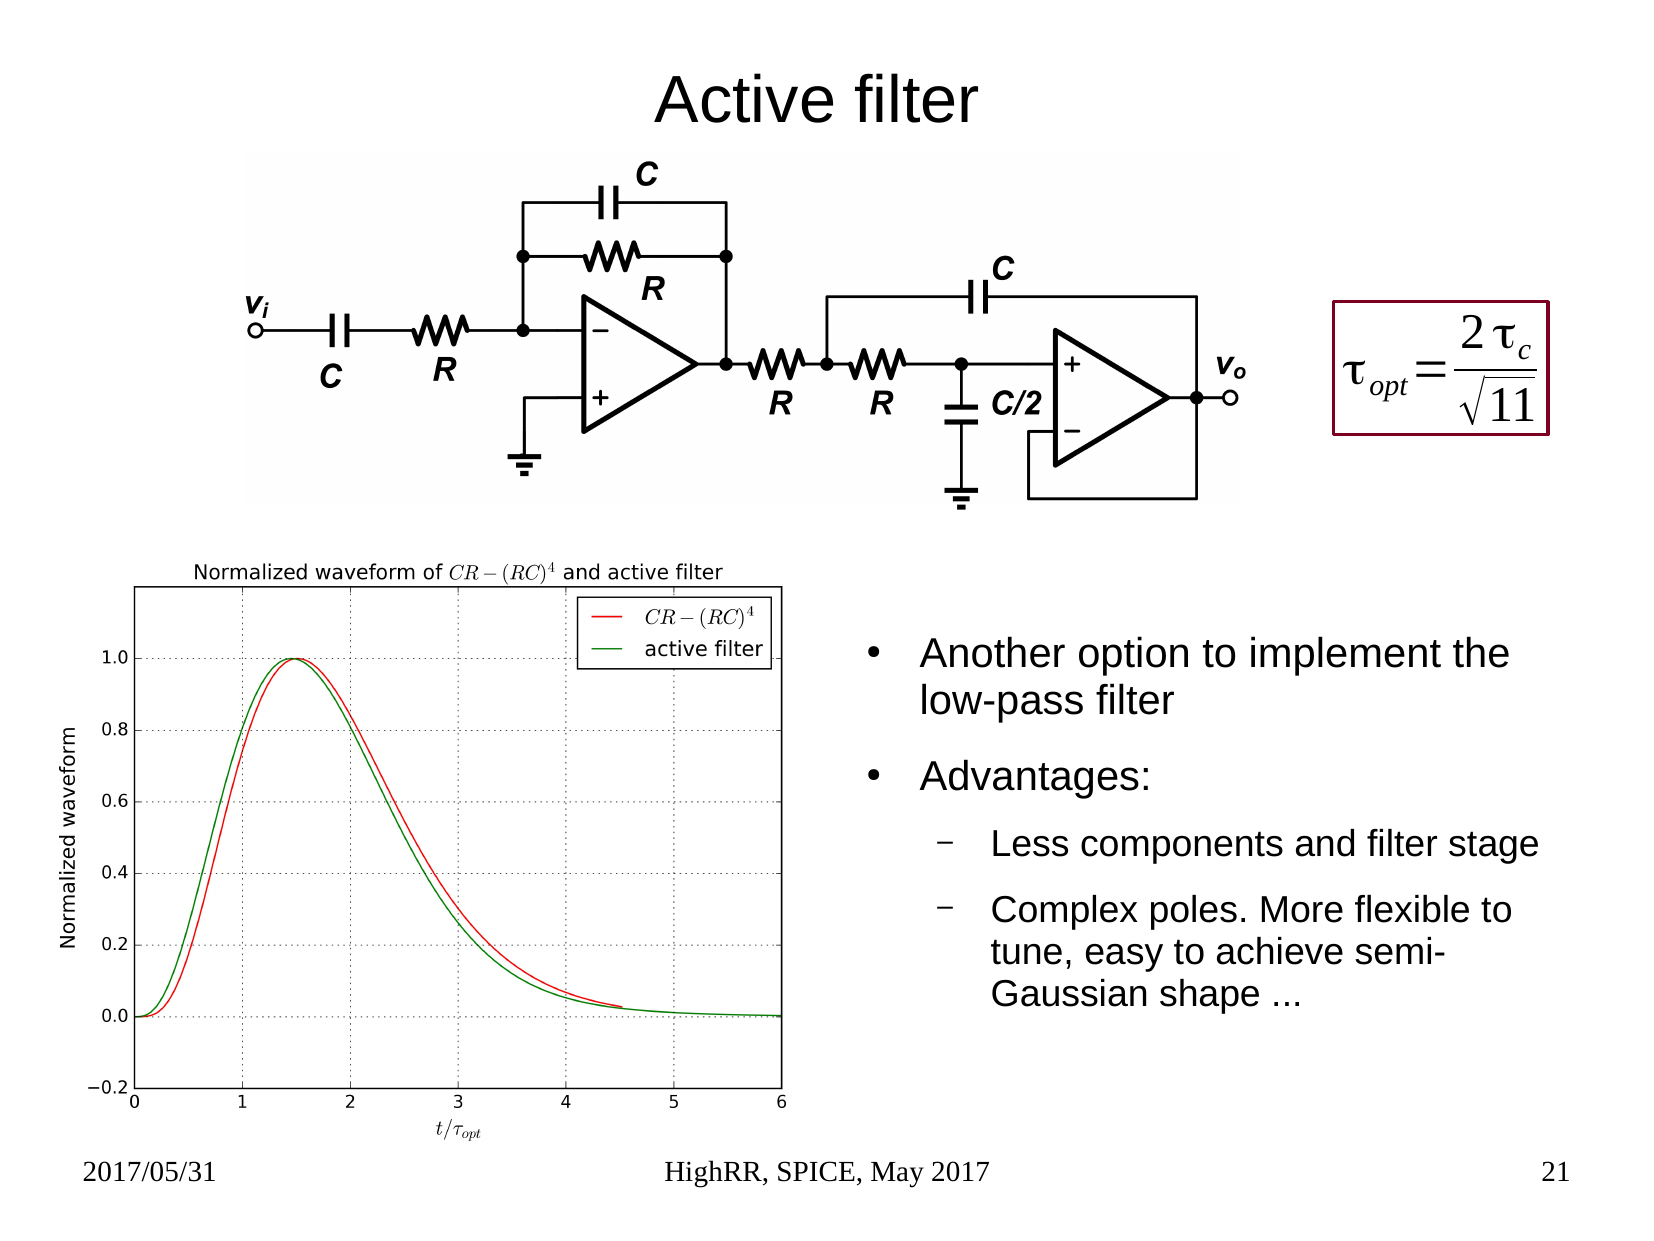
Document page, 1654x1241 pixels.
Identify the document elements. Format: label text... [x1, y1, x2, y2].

chart [1335, 303, 1547, 433]
picture [30, 524, 865, 1151]
title Active filter [82, 49, 1571, 151]
list Another option to implement the low-pass filter Advantages: Less components and filter stage Complex poles. More flexible to tune, easy to achieve semi-Gaussian shape ... [865, 630, 1576, 1066]
picture [243, 150, 1246, 510]
